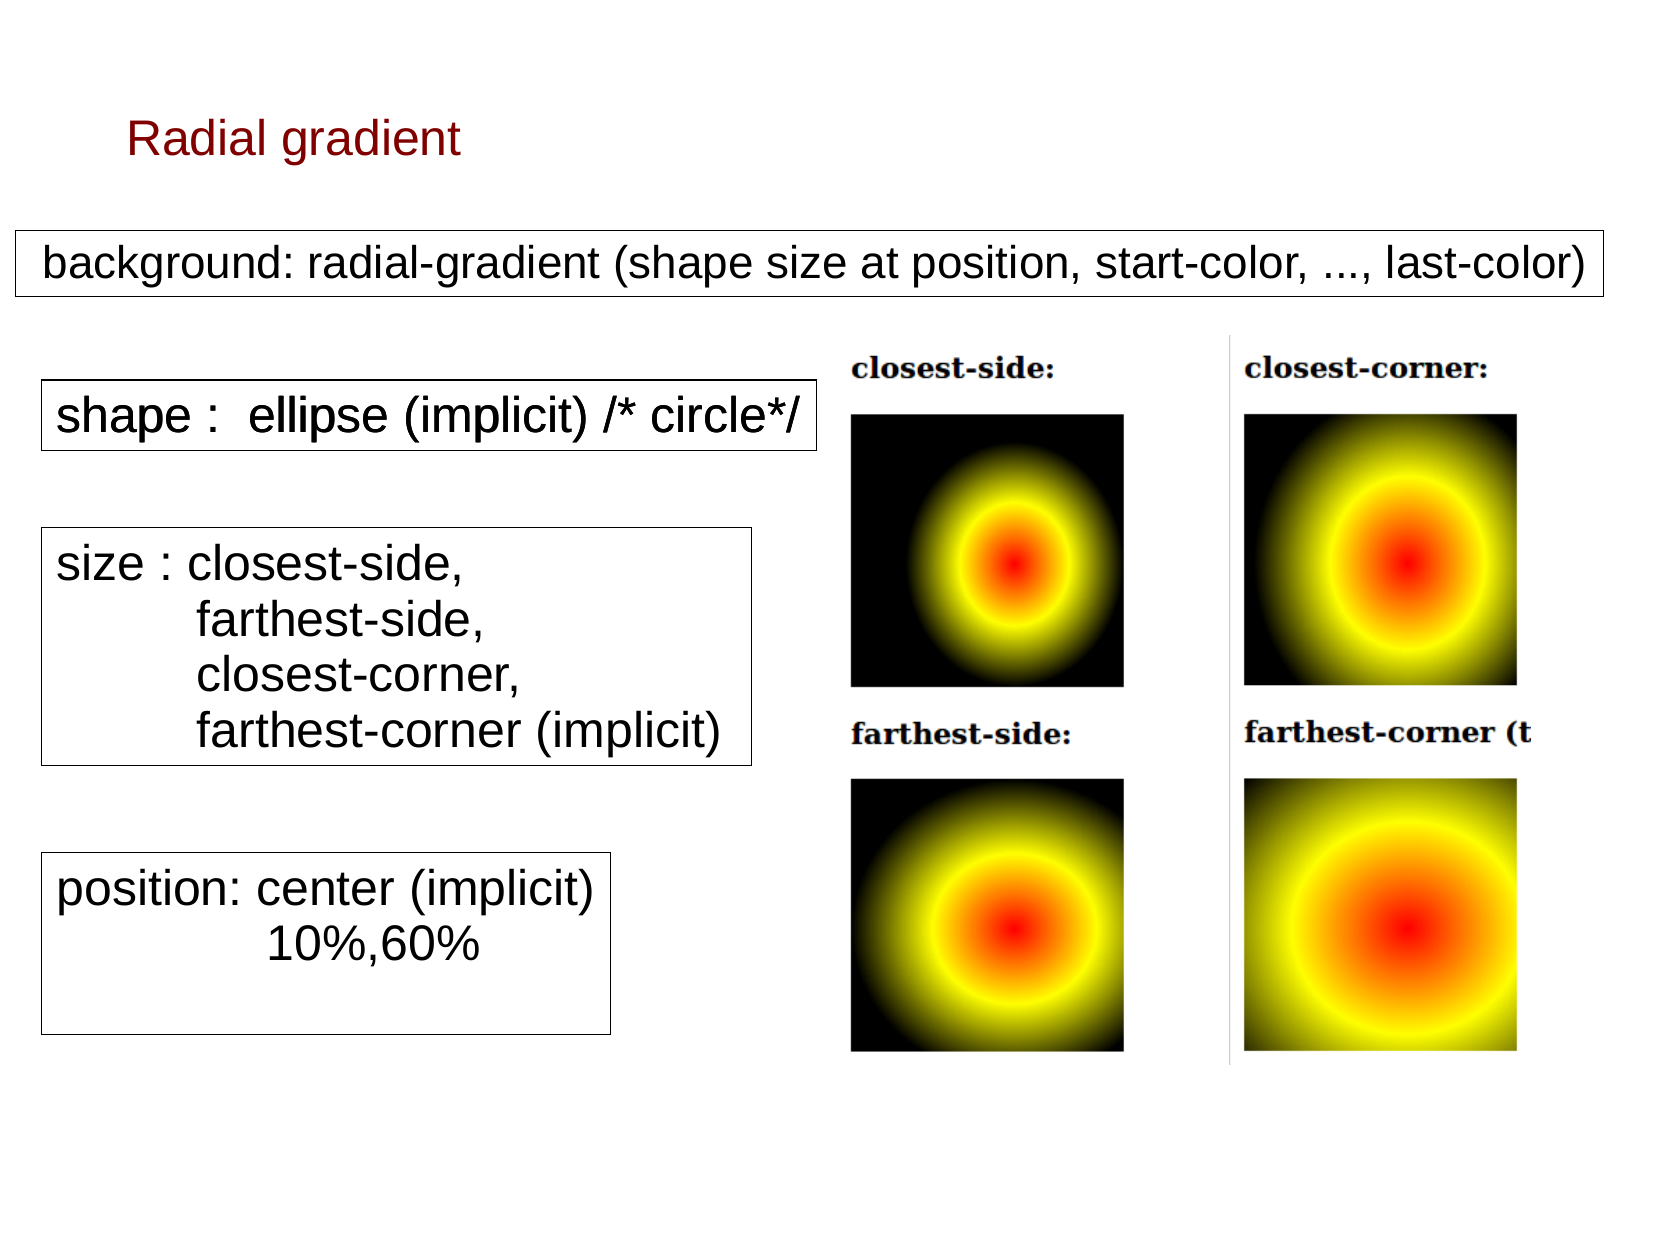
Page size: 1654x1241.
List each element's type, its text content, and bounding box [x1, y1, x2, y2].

picture [1229, 335, 1531, 1065]
text_box position: center (implicit) 10%,60% [41, 852, 611, 1035]
text_box background: radial-gradient (shape size at position, start-color, ..., last-color) [15, 230, 1604, 297]
text_box shape : ellipse (implicit) /* circle*/ [41, 380, 817, 451]
text_box Radial gradient [111, 102, 477, 174]
text_box size : closest-side, farthest-side, closest-corner, farthest-corner (implicit) [41, 527, 752, 766]
picture [840, 331, 1163, 1081]
